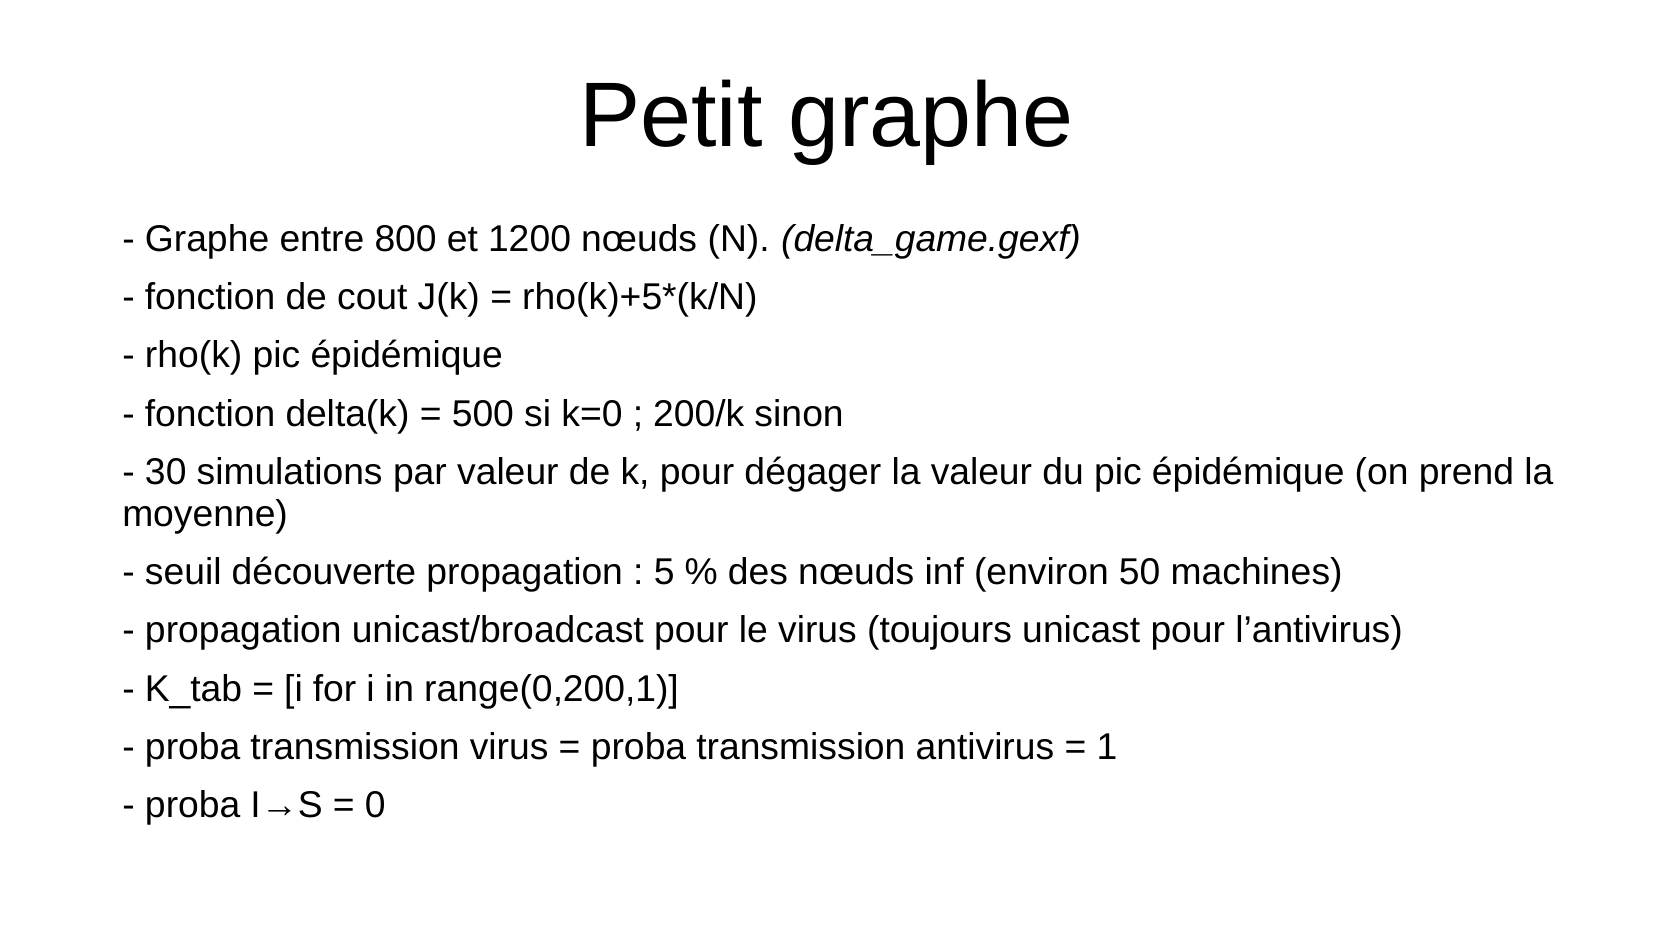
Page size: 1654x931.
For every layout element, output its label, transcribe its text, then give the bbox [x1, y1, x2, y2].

title Petit graphe [82, 37, 1571, 193]
list - Graphe entre 800 et 1200 nœuds (N). (delta_game.gexf) - fonction de cout J(k) = rho(k)+5*(k/N) - rho(k) pic épidémique - fonction delta(k) = 500 si k=0 ; 200/k sinon - 30 simulations par valeur de k, pour dégager la valeur du pic épidémique (on prend la moyenne) - seuil découverte propagation : 5 % des nœuds inf (environ 50 machines) - propagation unicast/broadcast pour le virus (toujours unicast pour l’antivirus) - K_tab = [i for i in range(0,200,1)] - proba transmission virus = proba transmission antivirus = 1 - proba I→S = 0 [82, 217, 1571, 827]
